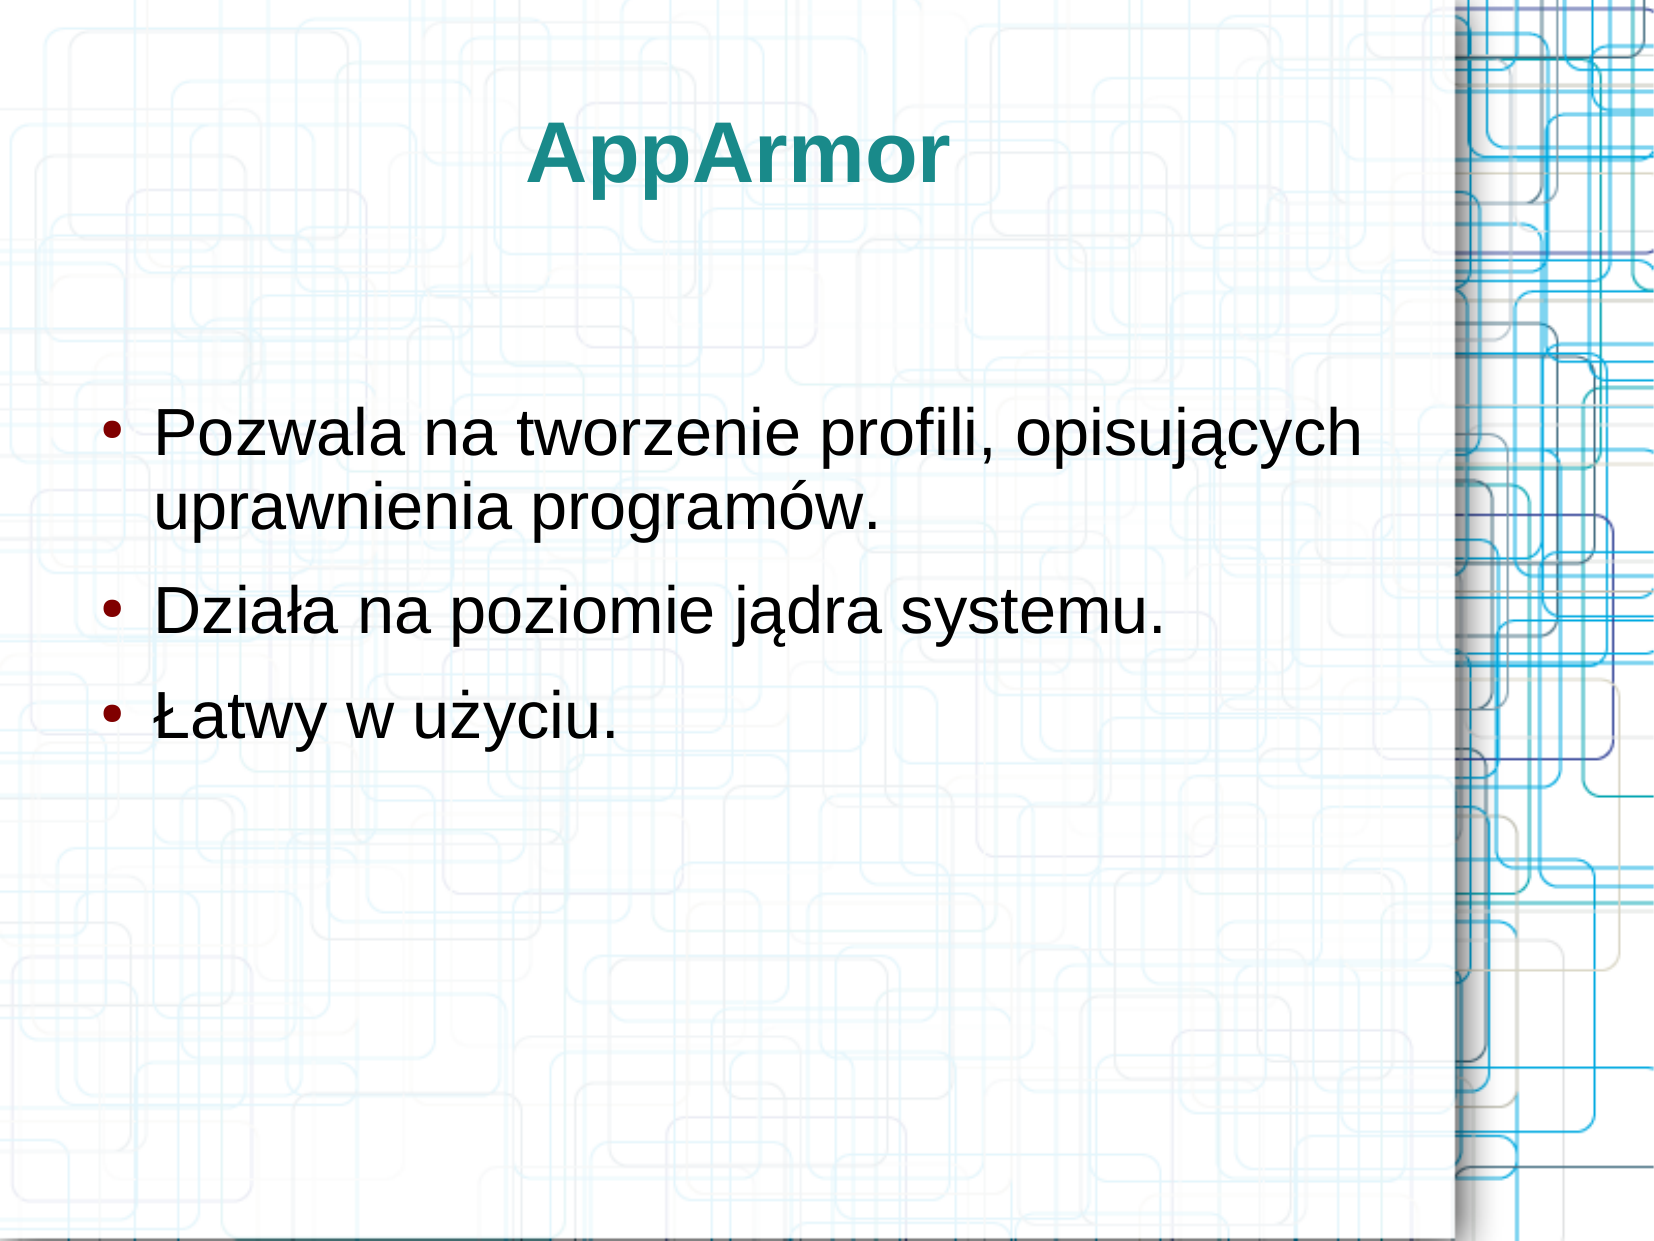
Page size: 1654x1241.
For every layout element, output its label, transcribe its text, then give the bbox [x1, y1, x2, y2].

list Pozwala na tworzenie profili, opisujących uprawnienia programów. Działa na poziomie jądra systemu. Łatwy w użyciu. [82, 290, 1418, 1010]
picture [0, 0, 1654, 1241]
title AppArmor [59, 49, 1418, 257]
